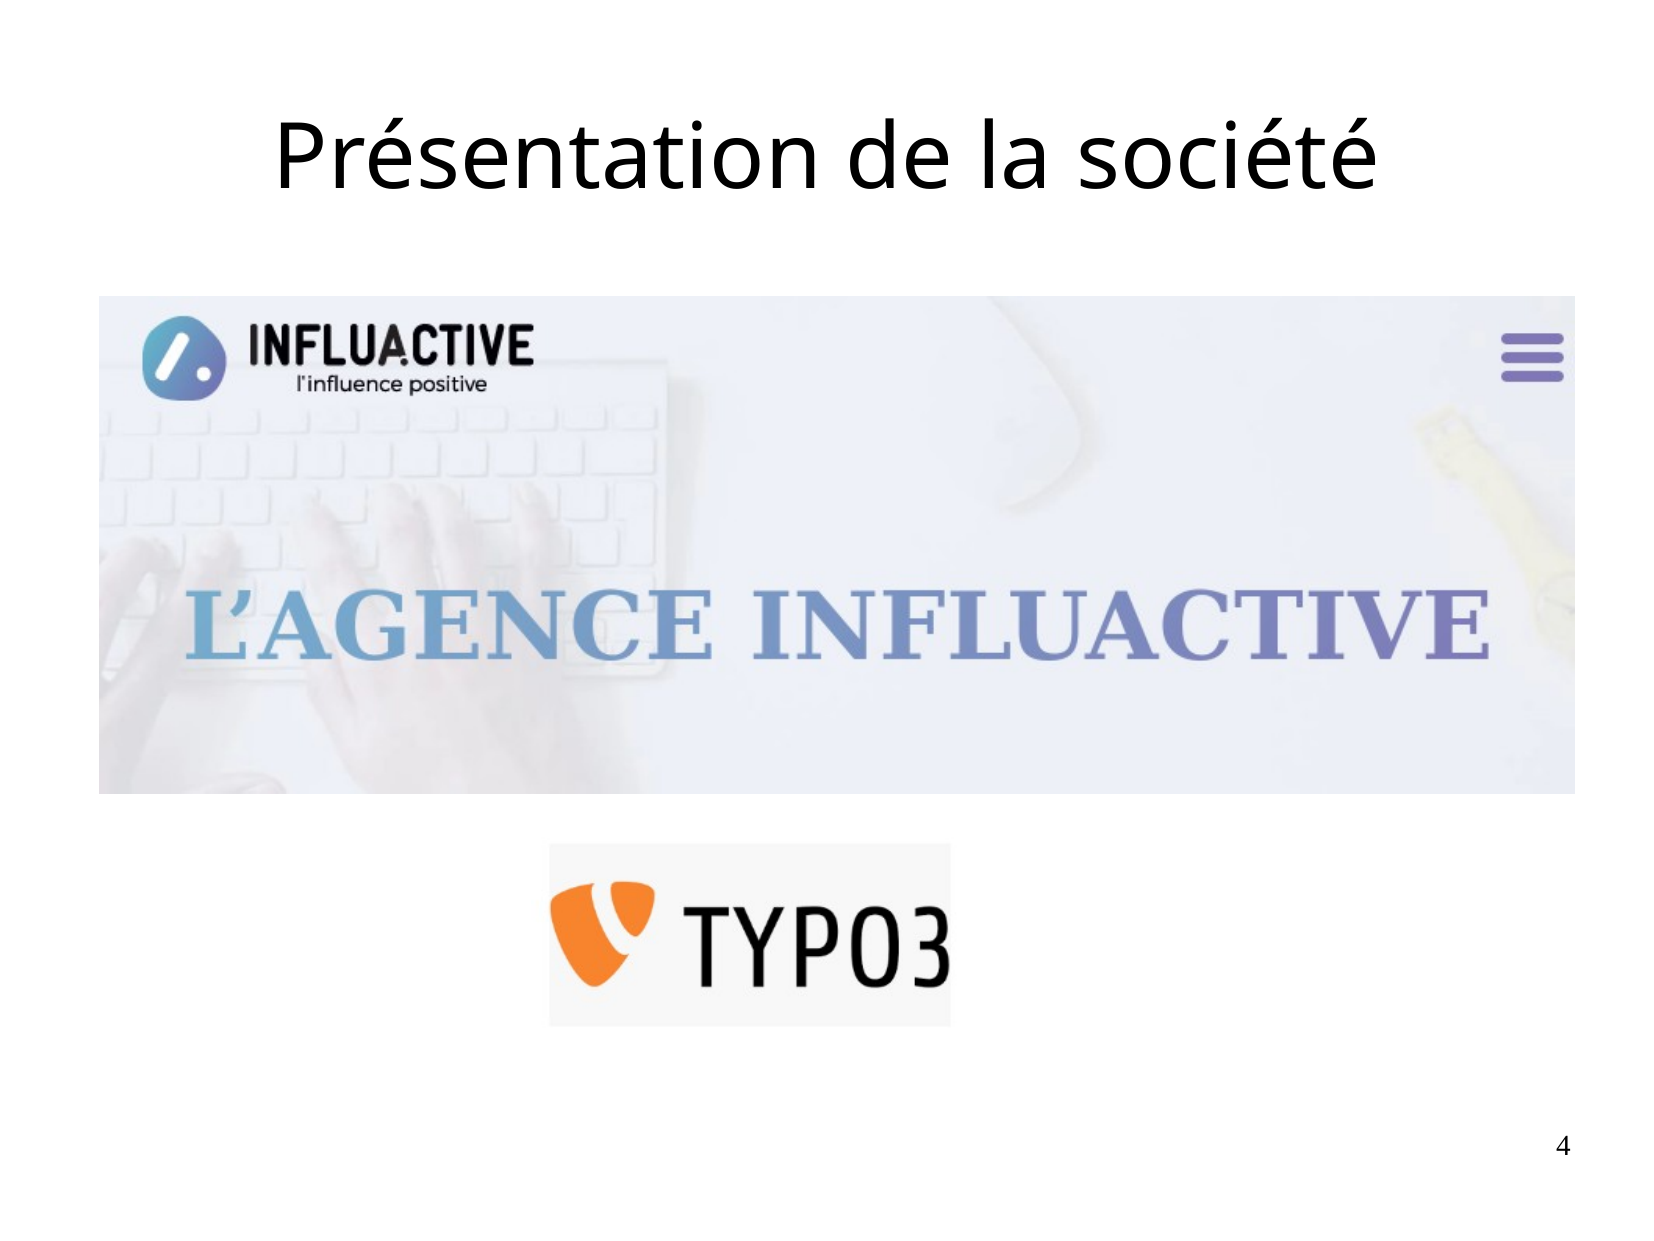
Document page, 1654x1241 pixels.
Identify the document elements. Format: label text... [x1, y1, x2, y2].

title Présentation de la société [82, 49, 1571, 257]
picture [99, 296, 1575, 794]
picture [531, 837, 976, 1028]
